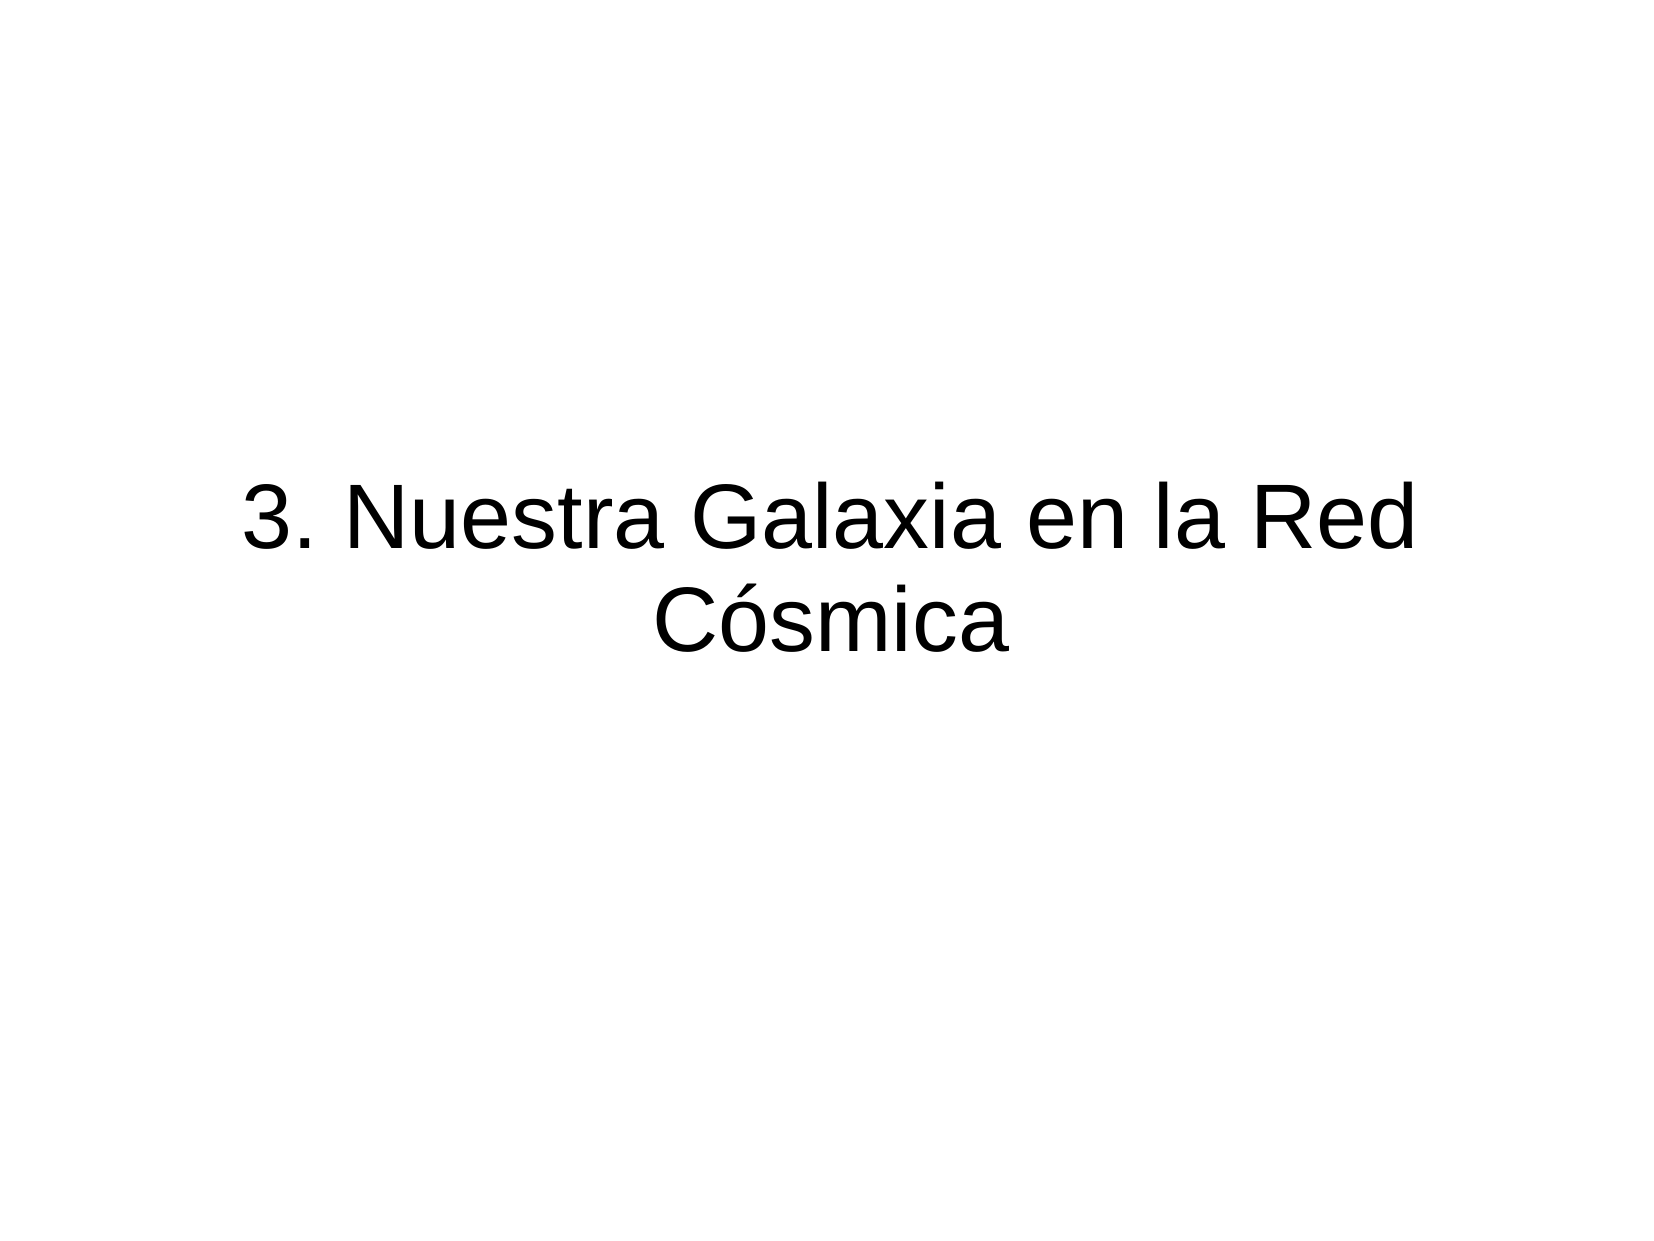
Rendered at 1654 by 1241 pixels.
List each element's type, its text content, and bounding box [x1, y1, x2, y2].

title 3. Nuestra Galaxia en la Red Cósmica [86, 465, 1576, 673]
